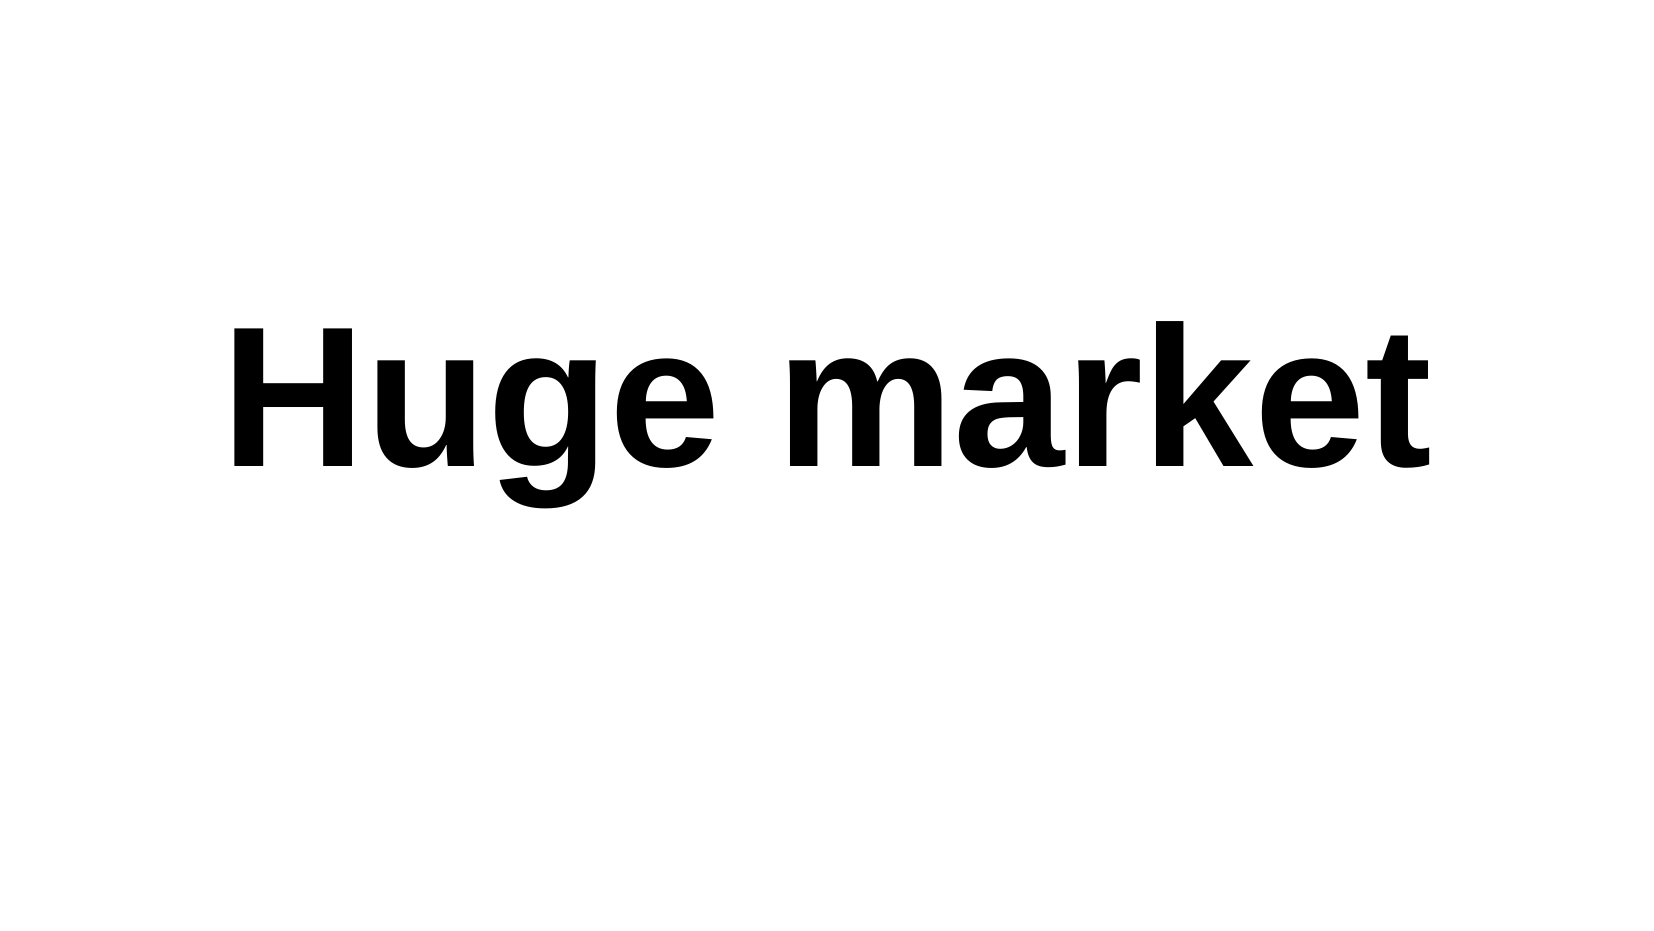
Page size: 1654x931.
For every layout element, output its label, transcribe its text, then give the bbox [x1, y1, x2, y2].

subtitle Huge market [82, 37, 1571, 757]
